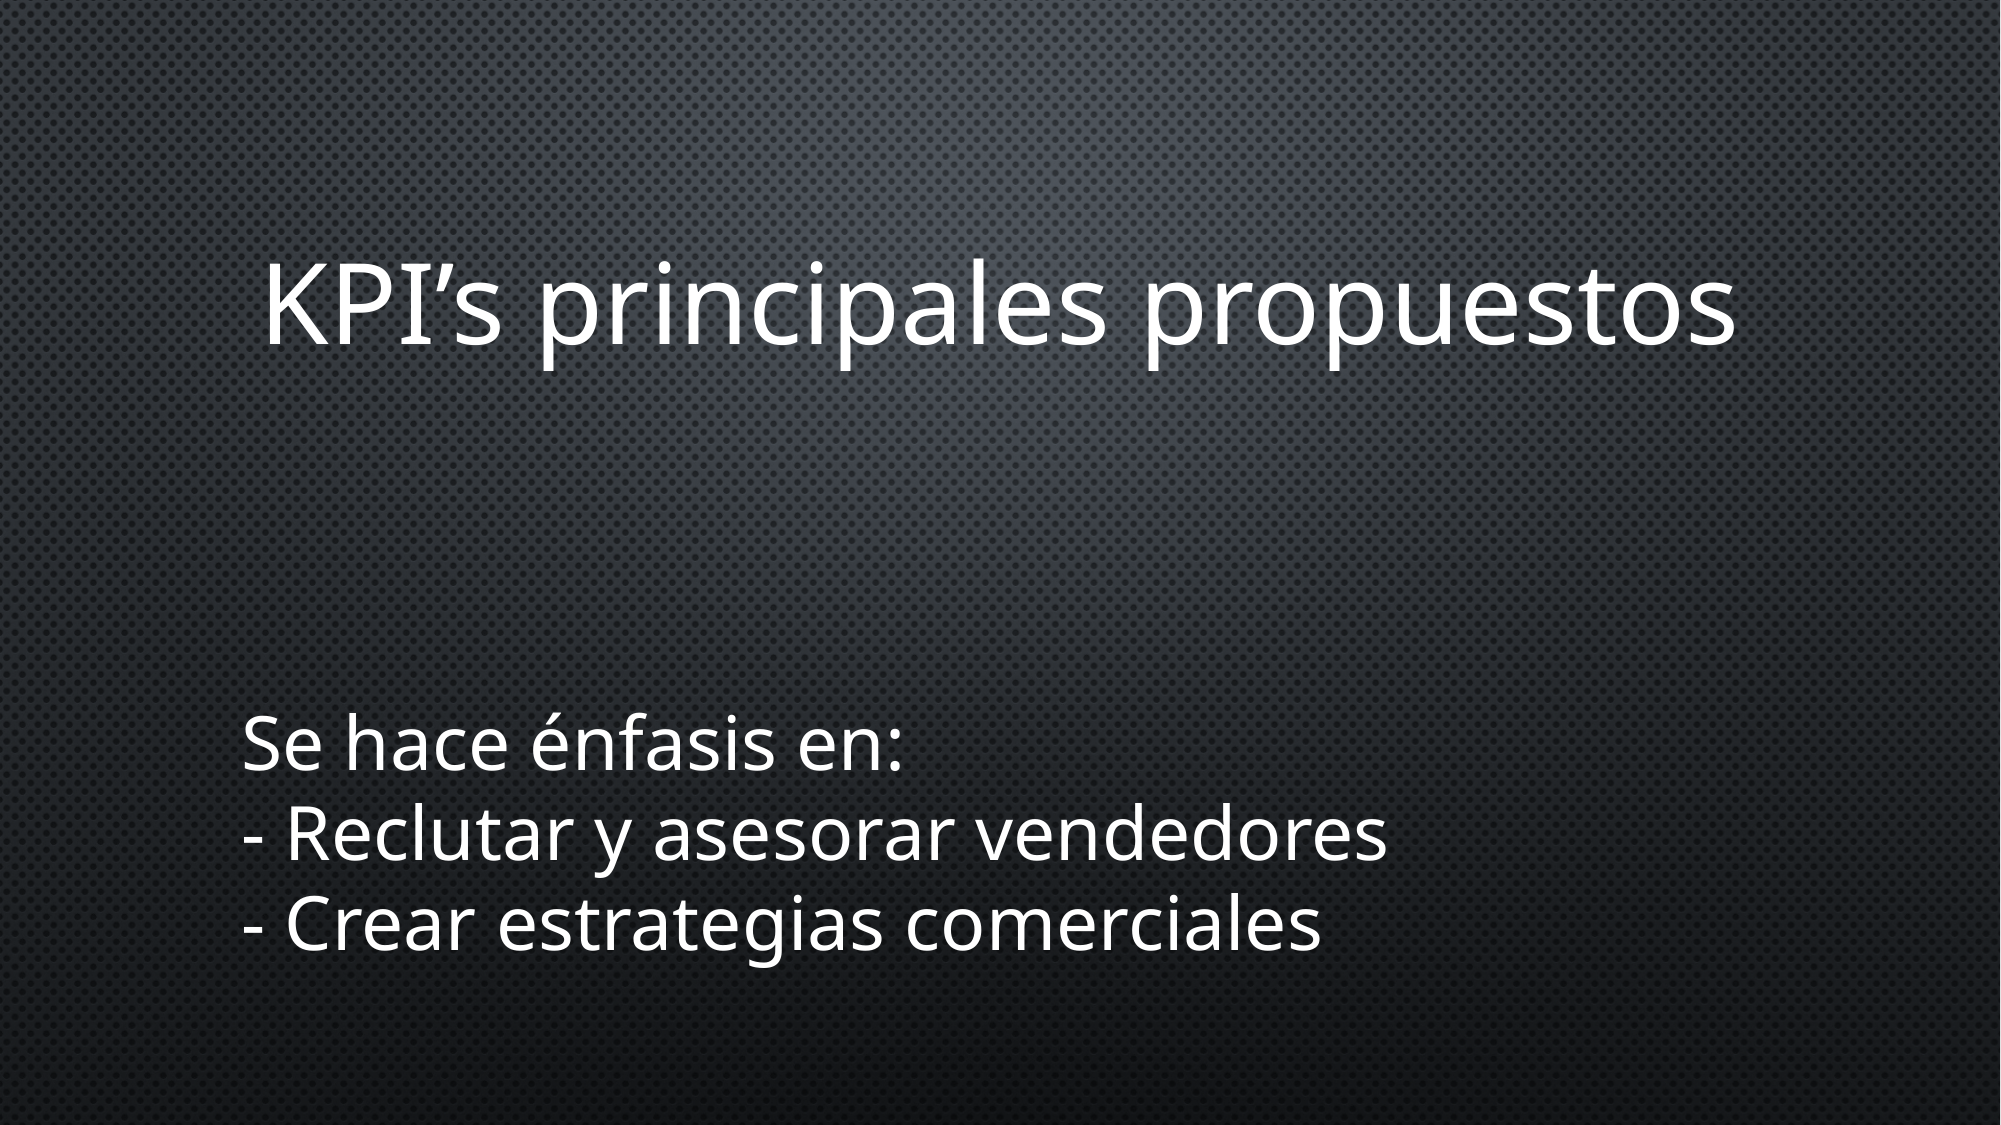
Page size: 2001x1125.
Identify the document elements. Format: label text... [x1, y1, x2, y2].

text_box Se hace énfasis en: - Reclutar y asesorar vendedores - Crear estrategias comerciales [226, 687, 1932, 976]
text_box KPI’s principales propuestos [147, 224, 1853, 376]
